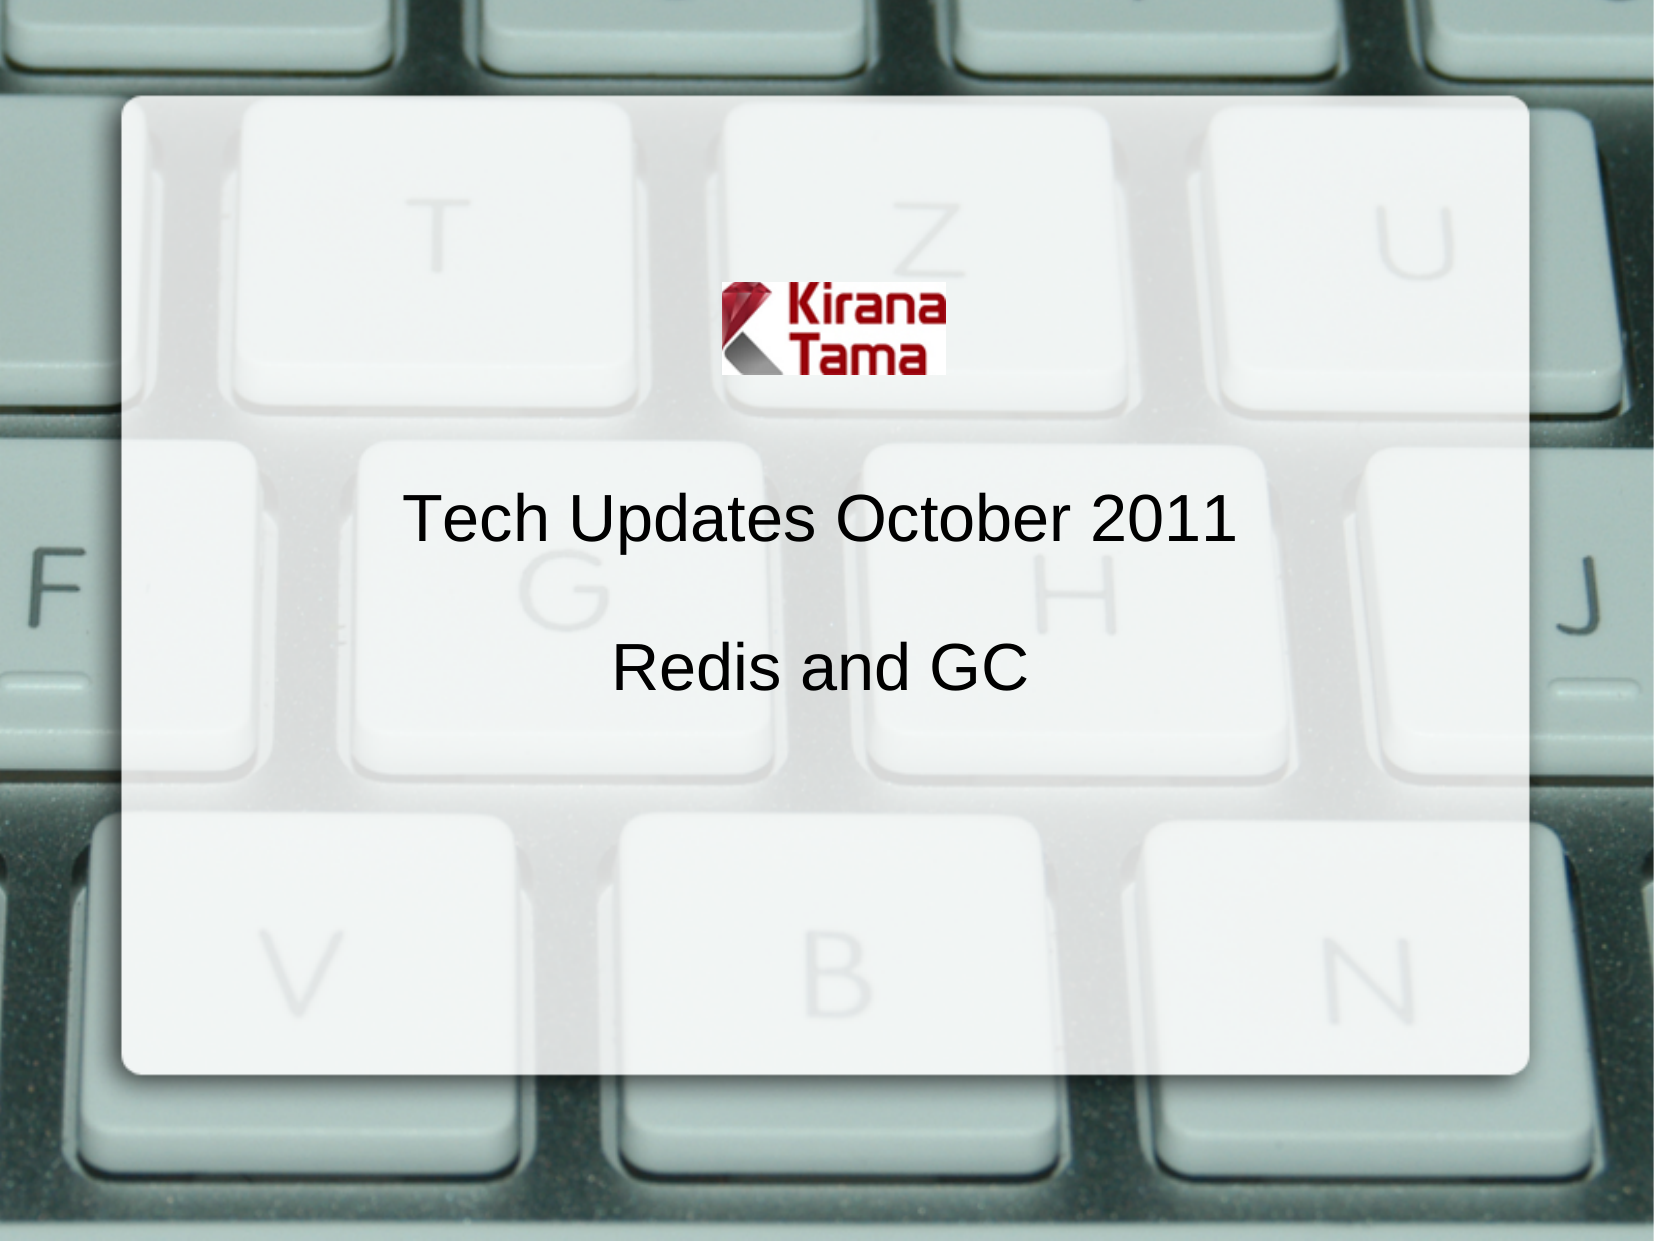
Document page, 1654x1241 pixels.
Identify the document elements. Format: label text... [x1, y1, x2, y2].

picture [0, 0, 1654, 1241]
text_box Tech Updates October 2011 Redis and GC [135, 117, 1506, 1066]
